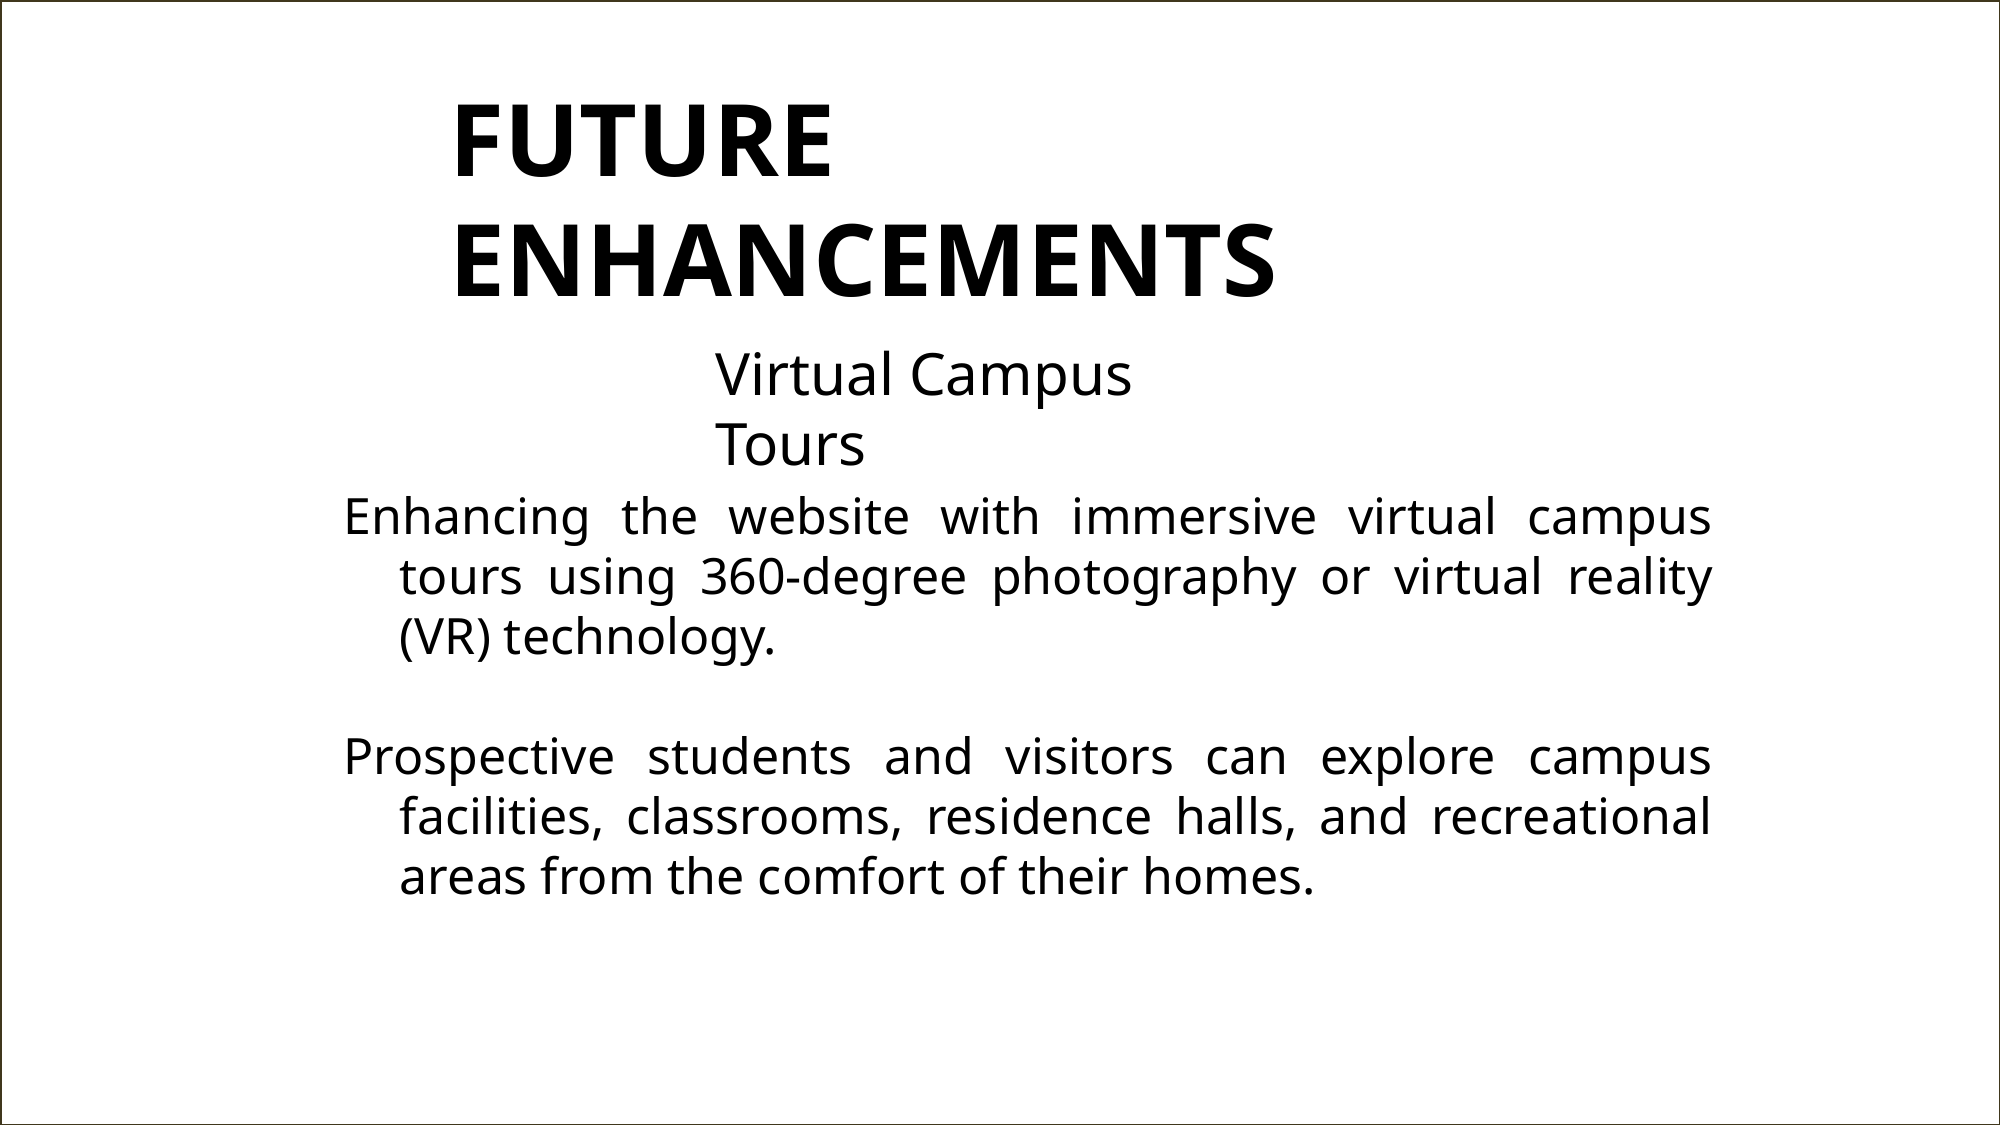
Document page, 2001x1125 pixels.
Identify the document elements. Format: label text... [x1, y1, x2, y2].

text_box FUTURE ENHANCEMENTS [434, 68, 1643, 205]
text_box Virtual Campus Tours [700, 329, 1302, 416]
text_box Enhancing the website with immersive virtual campus tours using 360-degree photography or virtual reality (VR) technology. Prospective students and visitors can explore campus facilities, classrooms, residence halls, and recreational areas from the comfort of their homes. [272, 477, 1729, 857]
text_box [0, 0, 2000, 1125]
